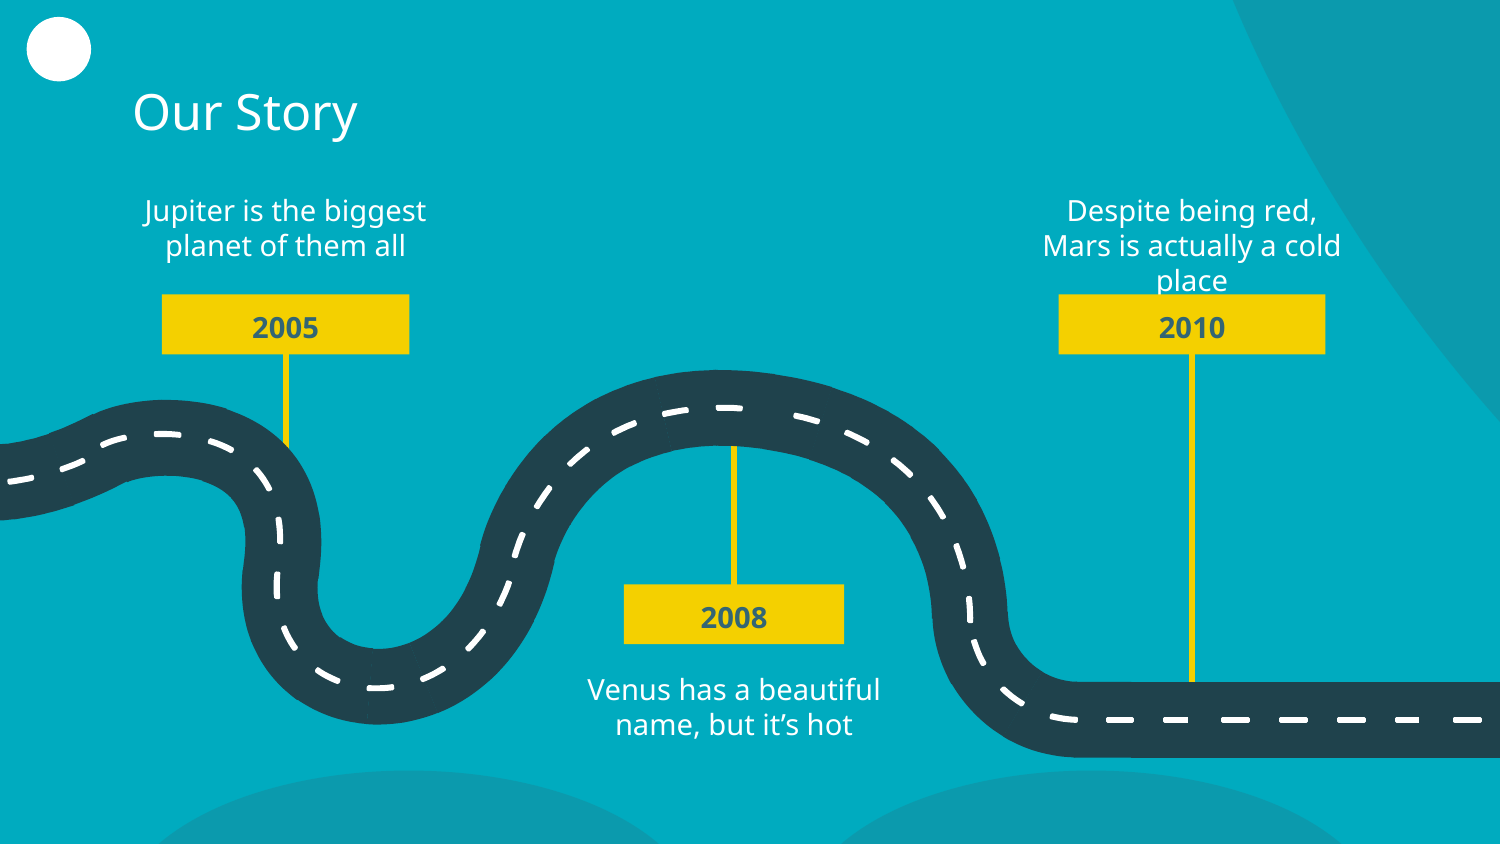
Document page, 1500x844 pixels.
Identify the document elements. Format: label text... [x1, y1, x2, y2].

text_box 2005 [161, 294, 410, 355]
text_box Jupiter is the biggest planet of them all [113, 176, 459, 267]
text_box 2010 [1058, 294, 1326, 355]
text_box Despite being red, Mars is actually a cold place [1019, 176, 1365, 267]
title Our Story [116, 63, 1383, 158]
text_box [27, 17, 91, 81]
text_box 2008 [623, 584, 845, 645]
text_box Venus has a beautiful name, but it’s hot [561, 656, 907, 747]
text_box [0, 369, 1500, 758]
